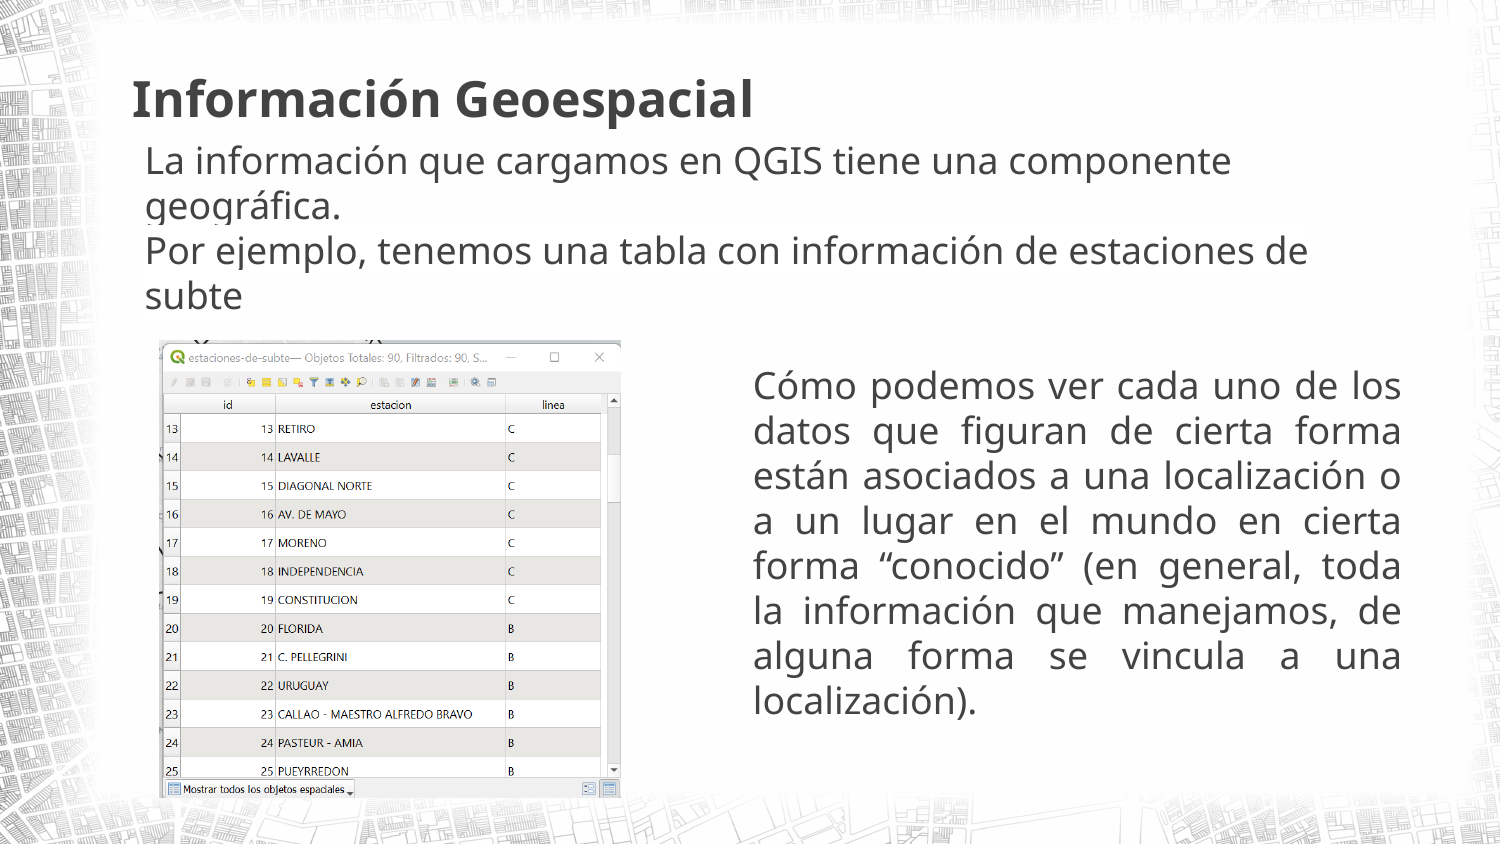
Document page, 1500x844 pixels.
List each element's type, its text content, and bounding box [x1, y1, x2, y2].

text_box Cómo podemos ver cada uno de los datos que figuran de cierta forma están asociados a una localización o a un lugar en el mundo en cierta forma “conocido” (en general, toda la información que manejamos, de alguna forma se vincula a una localización). [738, 354, 1418, 844]
picture [0, 0, 1500, 844]
text_box Información Geoespacial [118, 60, 886, 195]
text_box La información que cargamos en QGIS tiene una componente geográfica. Por ejemplo, tenemos una tabla con información de estaciones de subte [129, 129, 1418, 325]
